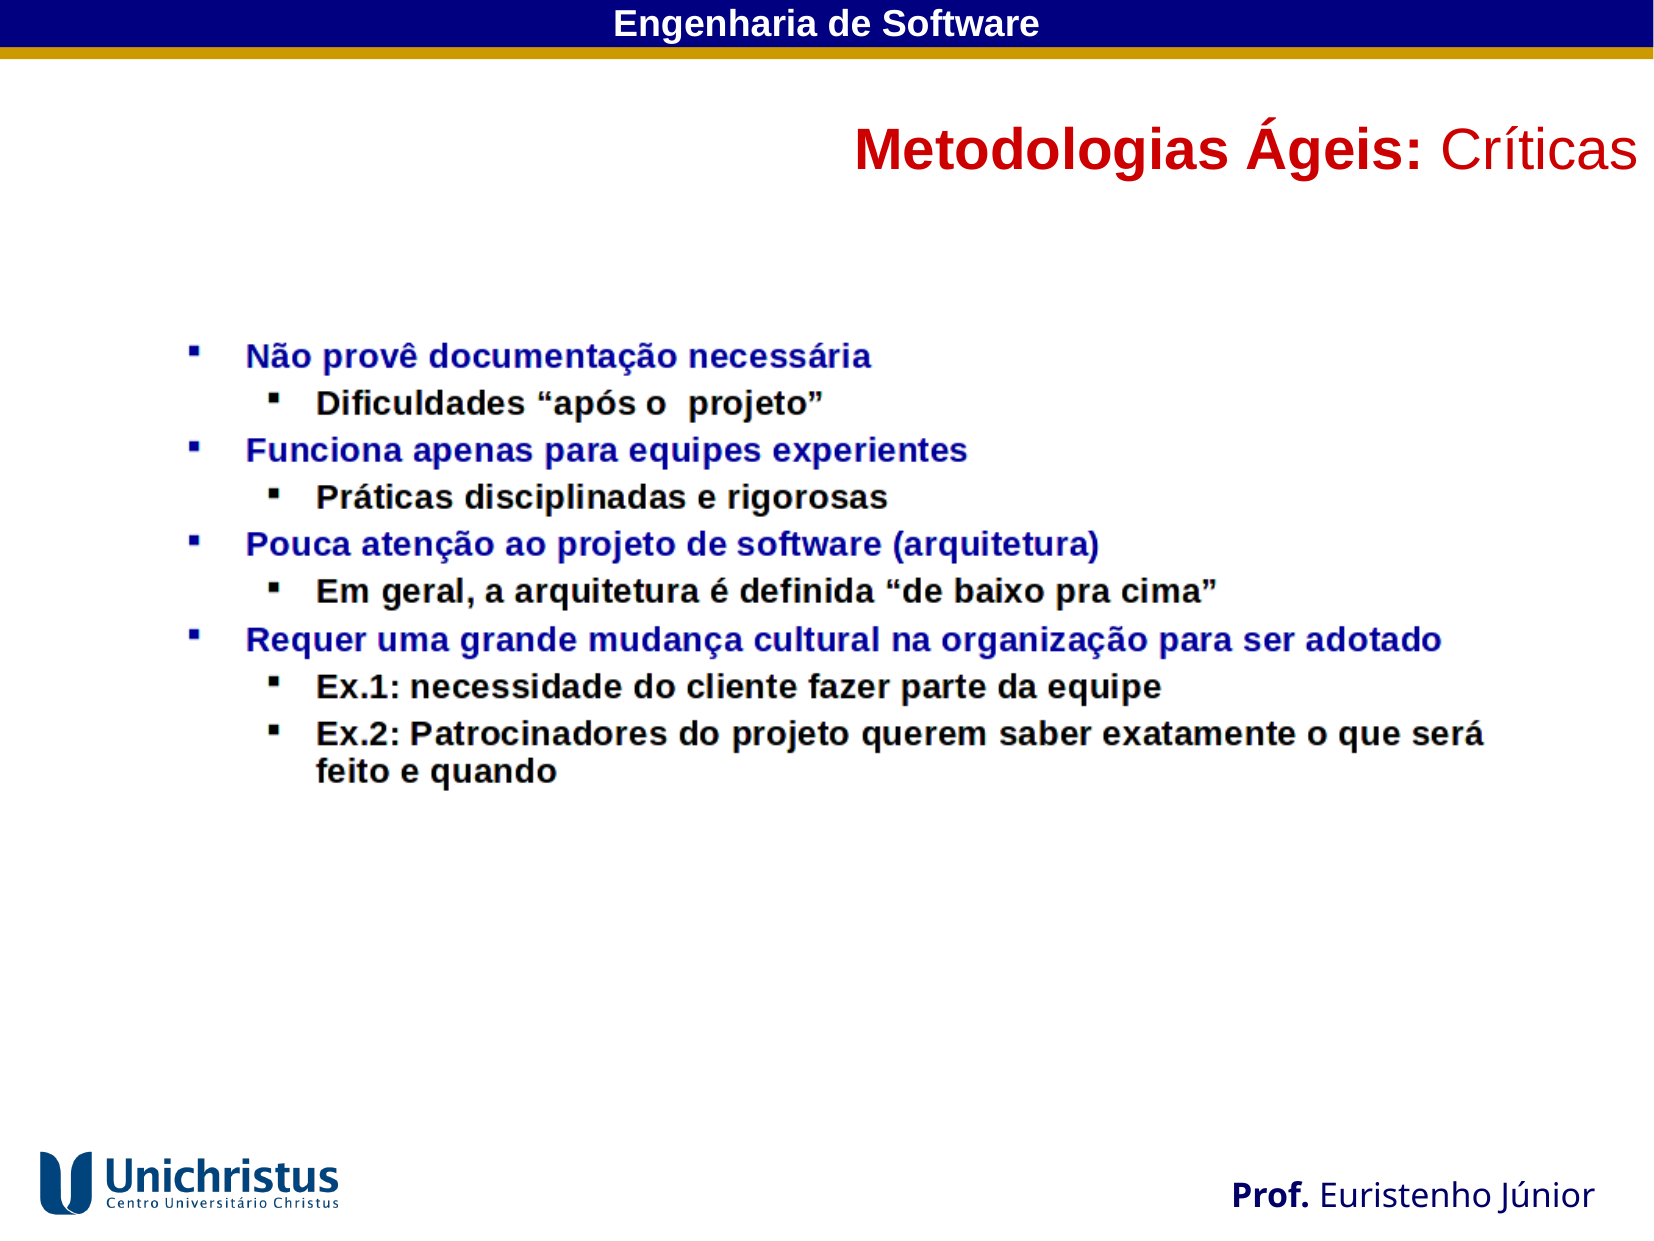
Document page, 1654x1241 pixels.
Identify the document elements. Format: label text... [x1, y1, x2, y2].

picture [35, 1148, 343, 1217]
text_box Engenharia de Software [0, 0, 1654, 48]
text_box Metodologias Ágeis: Críticas [839, 109, 1654, 189]
text_box Prof. Euristenho Júnior [1216, 1163, 1654, 1224]
picture [177, 318, 1493, 794]
text_box [0, 48, 1654, 60]
